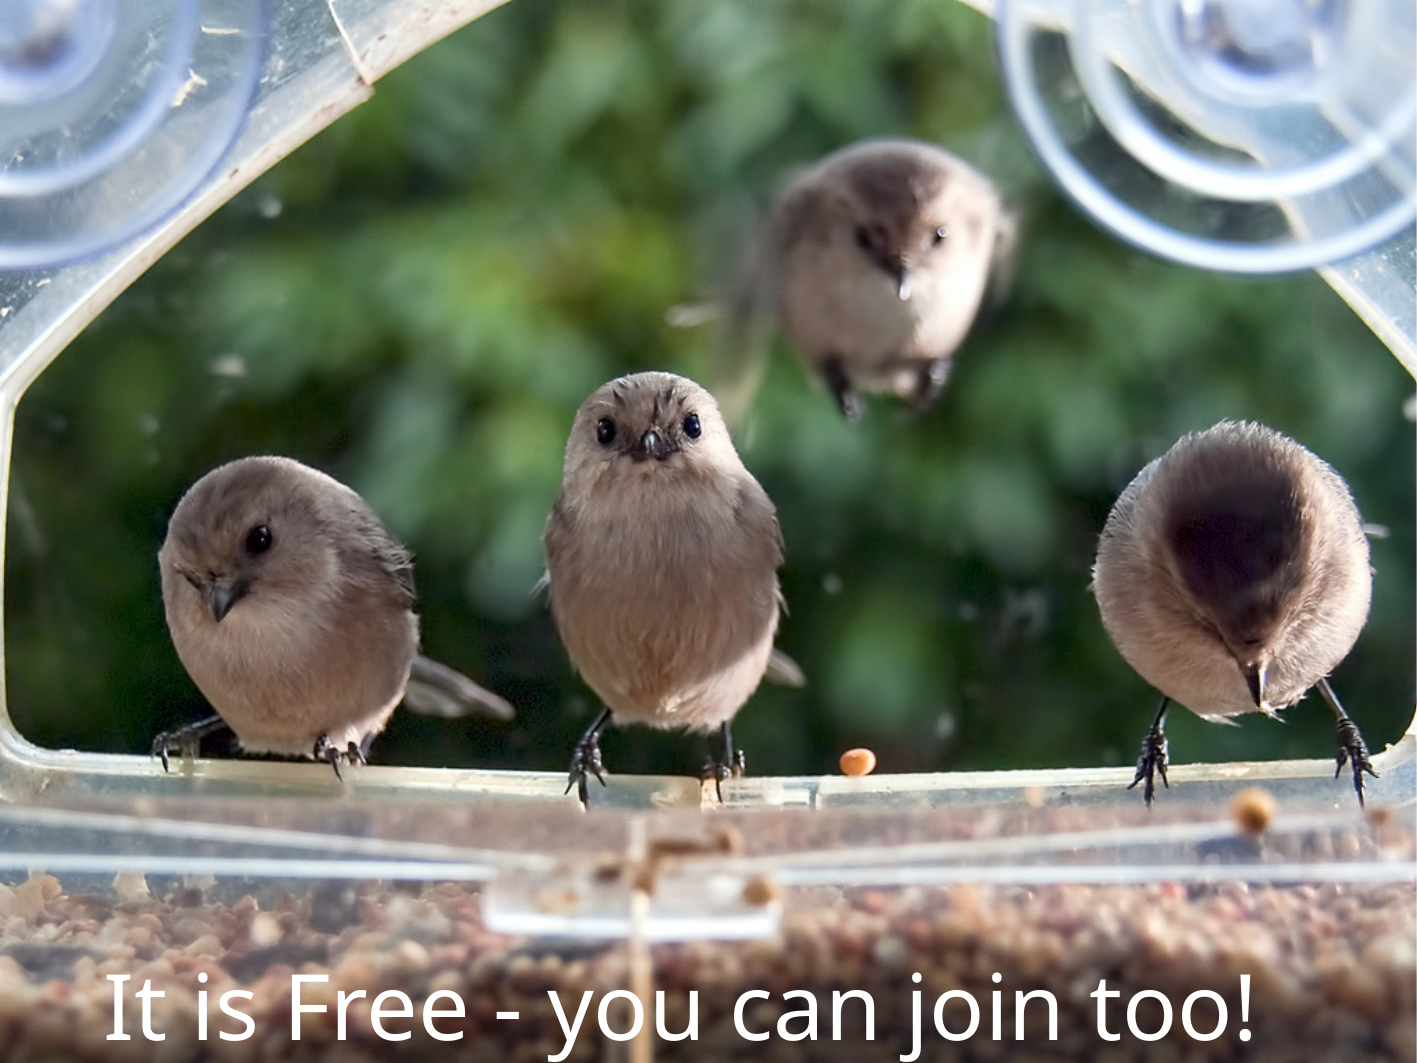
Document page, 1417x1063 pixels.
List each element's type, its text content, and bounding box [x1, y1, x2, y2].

text_box It is Free - you can join too! [89, 935, 1388, 1063]
picture [0, 0, 1417, 1063]
